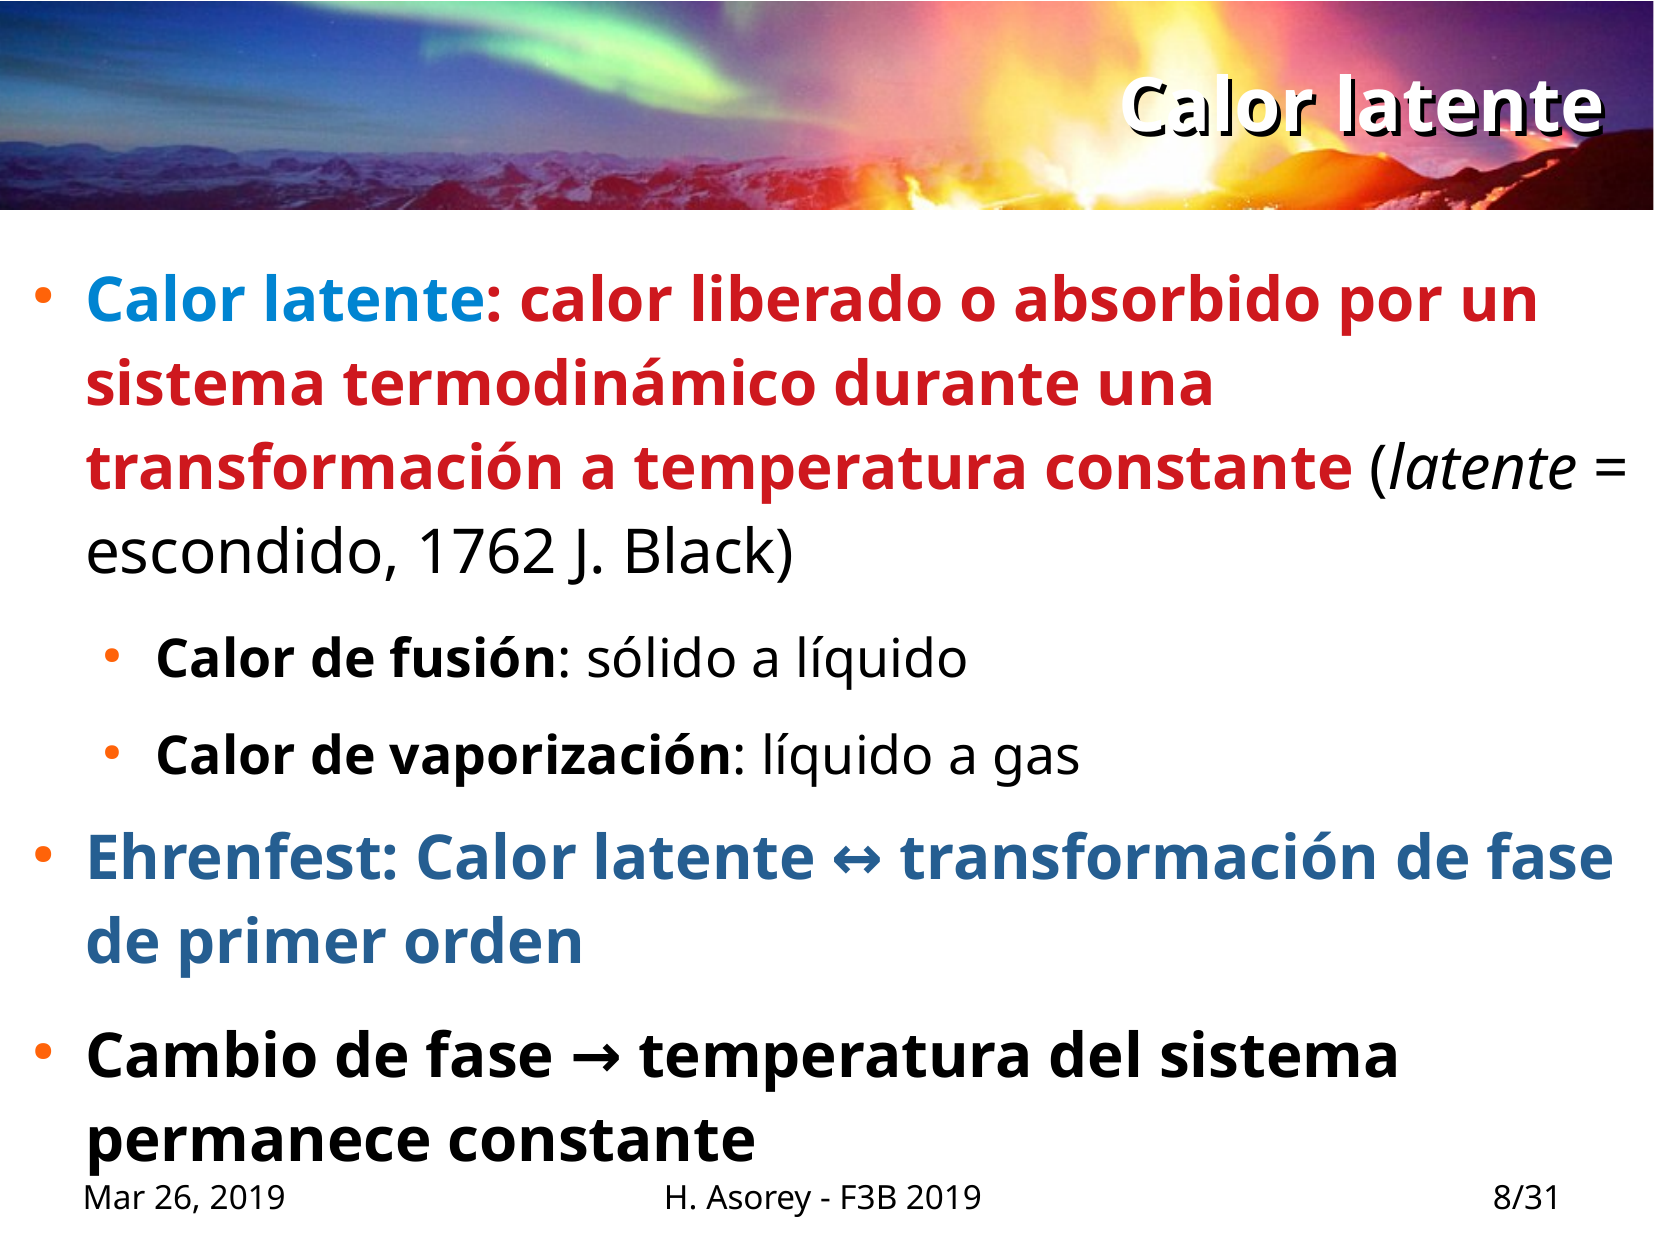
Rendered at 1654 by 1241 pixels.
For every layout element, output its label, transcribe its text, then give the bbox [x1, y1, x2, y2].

title Calor latente [45, 15, 1606, 191]
list Calor latente: calor liberado o absorbido por un sistema termodinámico durante una transformación a temperatura constante (latente = escondido, 1762 J. Black) Calor de fusión: sólido a líquido Calor de vaporización: líquido a gas Ehrenfest: Calor latente ↔ transformación de fase de primer orden Cambio de fase → temperatura del sistema permanece constante [15, 255, 1636, 1186]
picture [0, 1, 1654, 210]
